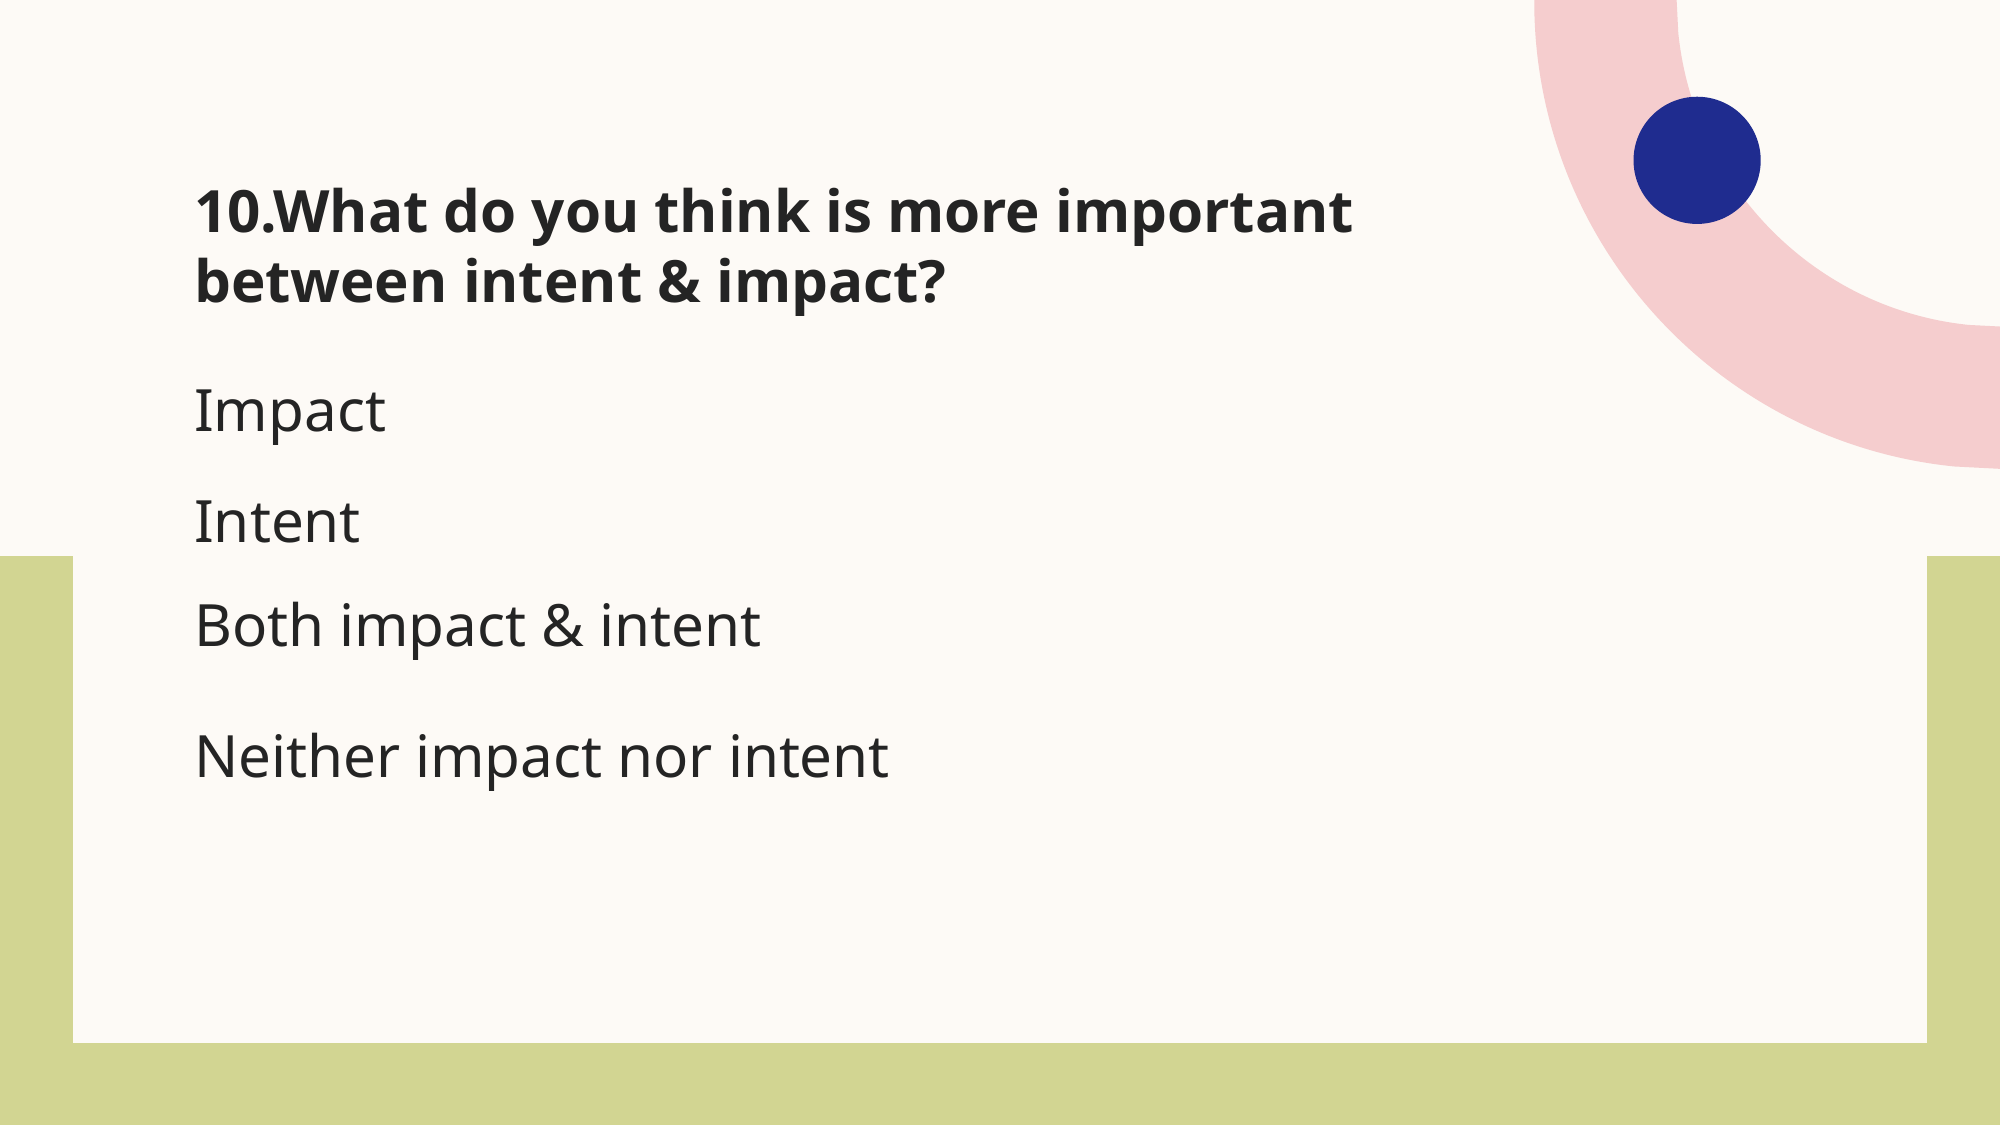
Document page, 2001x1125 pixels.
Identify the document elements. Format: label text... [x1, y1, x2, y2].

text_box Both impact & intent [179, 580, 1182, 641]
text_box Neither impact nor intent [179, 641, 1182, 798]
text_box 10.What do you think is more important between intent & impact? [179, 166, 1549, 324]
text_box Impact [179, 366, 1182, 452]
text_box Intent [179, 476, 1182, 563]
